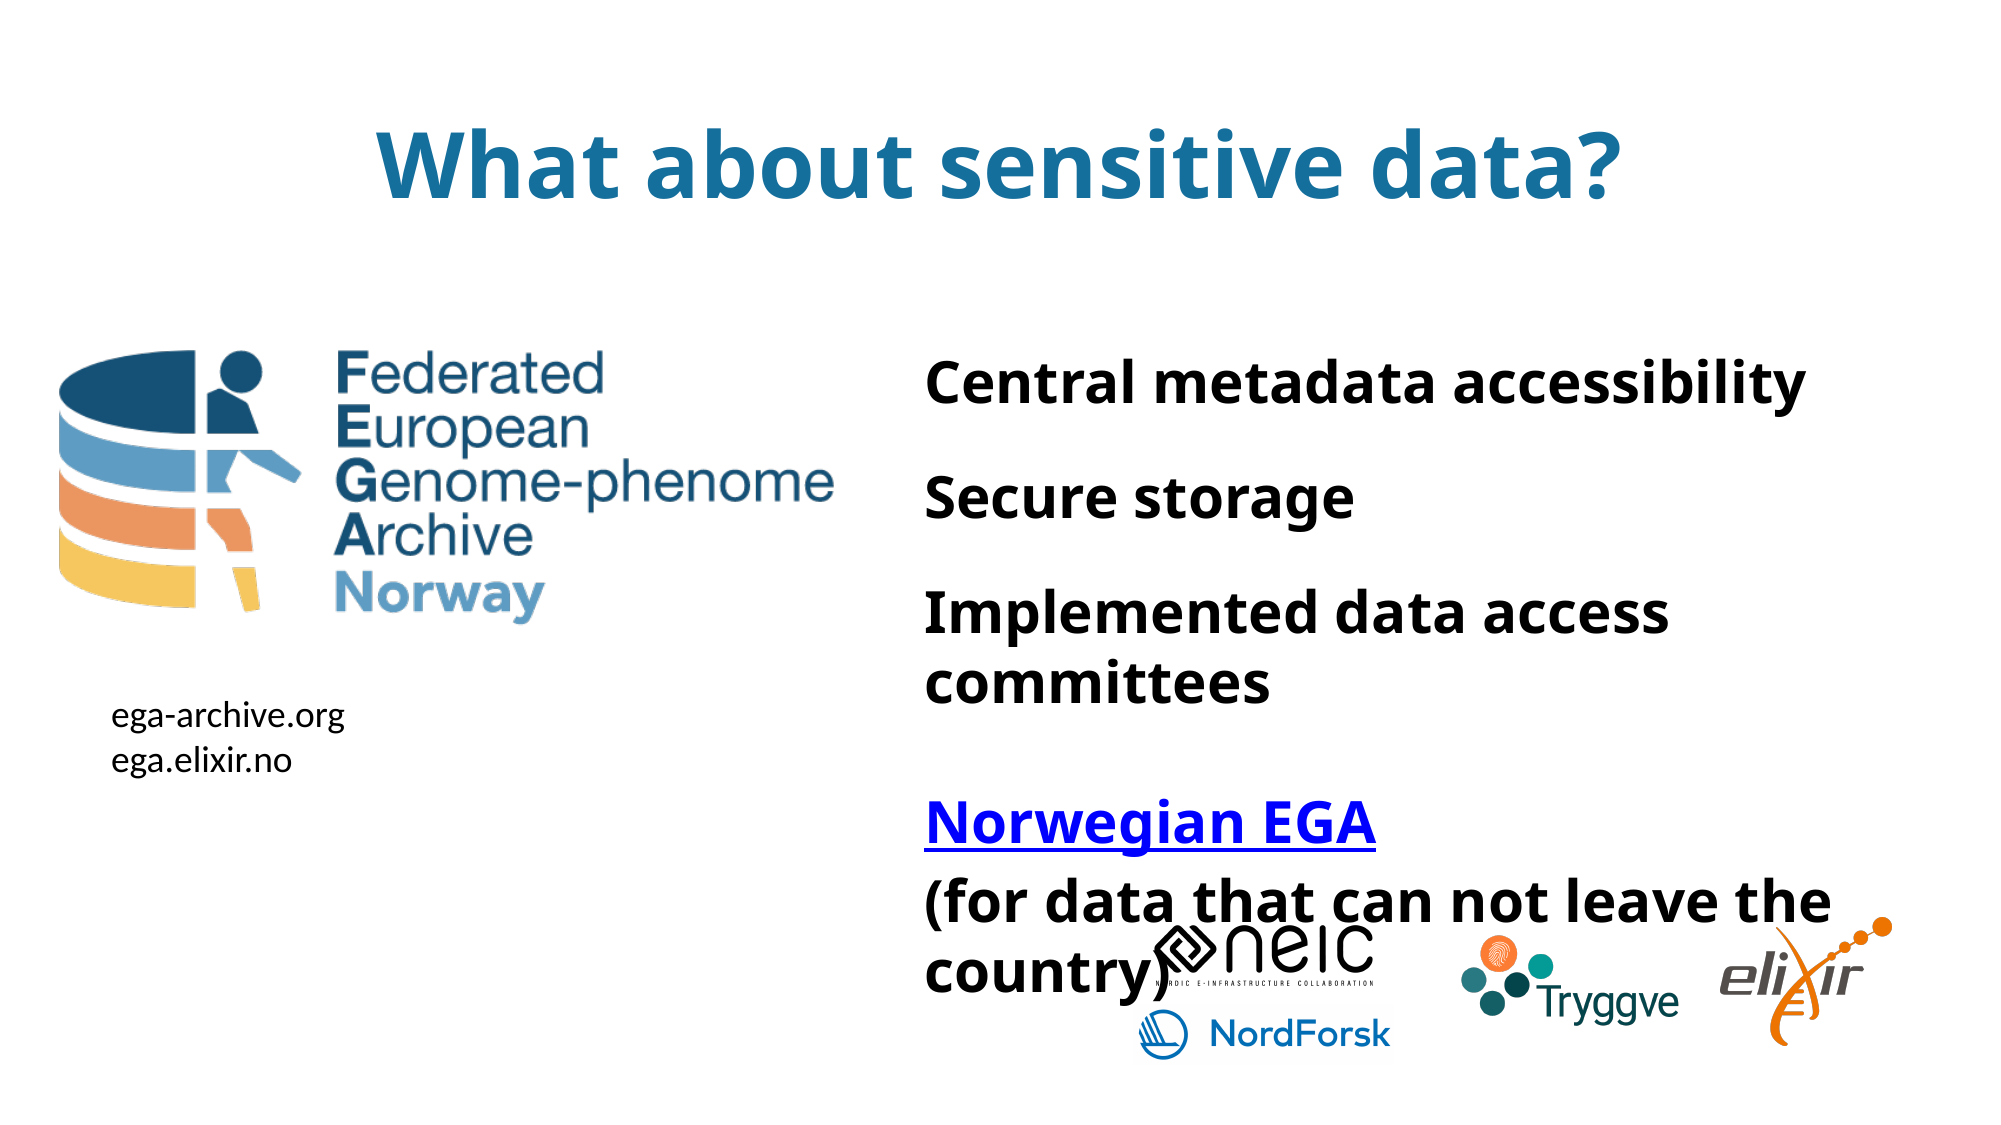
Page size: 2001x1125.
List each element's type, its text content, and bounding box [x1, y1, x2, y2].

picture [1133, 1004, 1394, 1065]
text_box ega-archive.org ega.elixir.no [96, 682, 364, 743]
text_box Central metadata accessibility Secure storage Implemented data access committees Norwegian EGA (for data that can not leave the country) [909, 337, 1962, 1033]
picture [1720, 917, 1892, 1046]
picture [1436, 917, 1704, 1046]
picture [1154, 917, 1373, 986]
picture [24, 302, 869, 658]
text_box What about sensitive data? [137, 59, 1863, 278]
